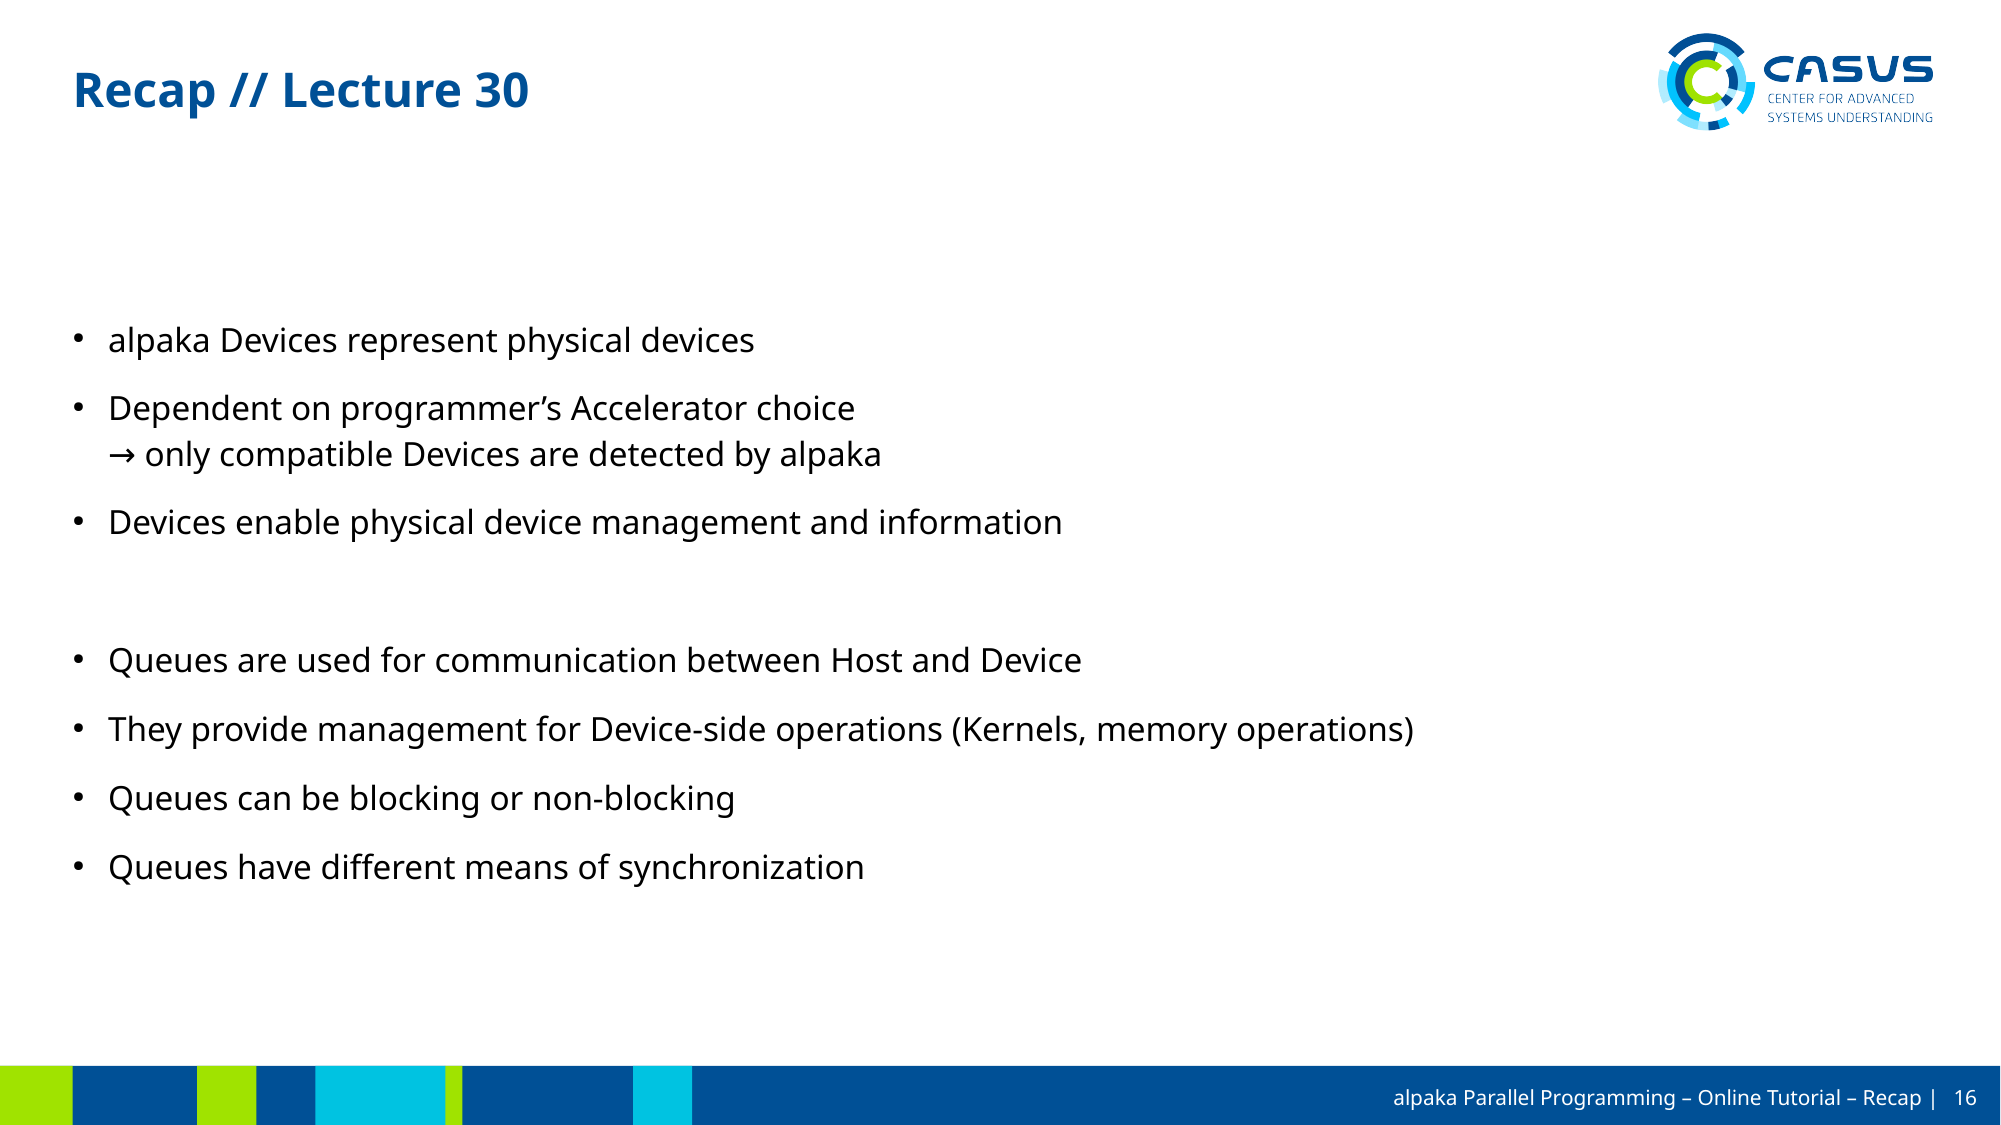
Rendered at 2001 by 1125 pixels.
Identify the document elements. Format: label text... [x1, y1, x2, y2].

list alpaka Devices represent physical devices Dependent on programmer’s Accelerator choice → only compatible Devices are detected by alpaka Devices enable physical device management and information Queues are used for communication between Host and Device They provide management for Device-side operations (Kernels, memory operations) Queues can be blocking or non-blocking Queues have different means of synchronization [72, 316, 1620, 979]
title Recap // Lecture 30 [72, 54, 1620, 123]
picture [1658, 33, 1933, 131]
